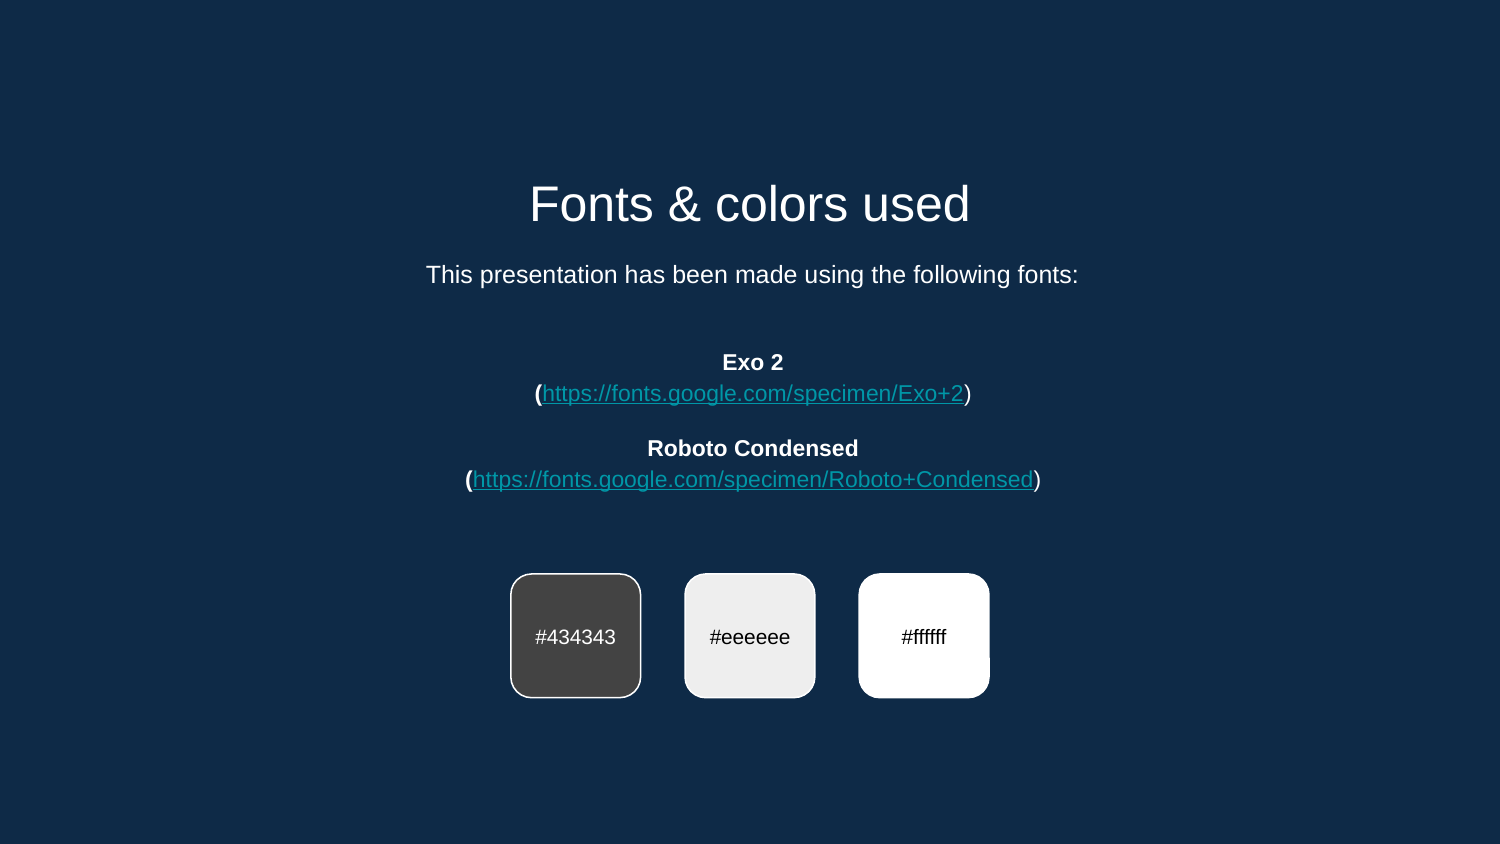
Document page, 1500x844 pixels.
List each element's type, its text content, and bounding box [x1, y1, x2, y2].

title Fonts & colors used [171, 156, 1328, 236]
list Exo 2 (https://fonts.google.com/specimen/Exo+2) Roboto Condensed (https://fonts.google.com/specimen/Roboto+Condensed) [175, 314, 1332, 521]
text_box [510, 573, 641, 599]
text_box [685, 672, 815, 698]
list This presentation has been made using the following fonts: [175, 239, 1332, 312]
text_box [859, 672, 989, 698]
text_box #434343 [510, 599, 641, 672]
text_box [510, 672, 641, 698]
text_box #eeeeee [685, 599, 815, 672]
text_box [859, 573, 989, 599]
text_box [685, 573, 815, 599]
text_box #ffffff [859, 599, 989, 672]
